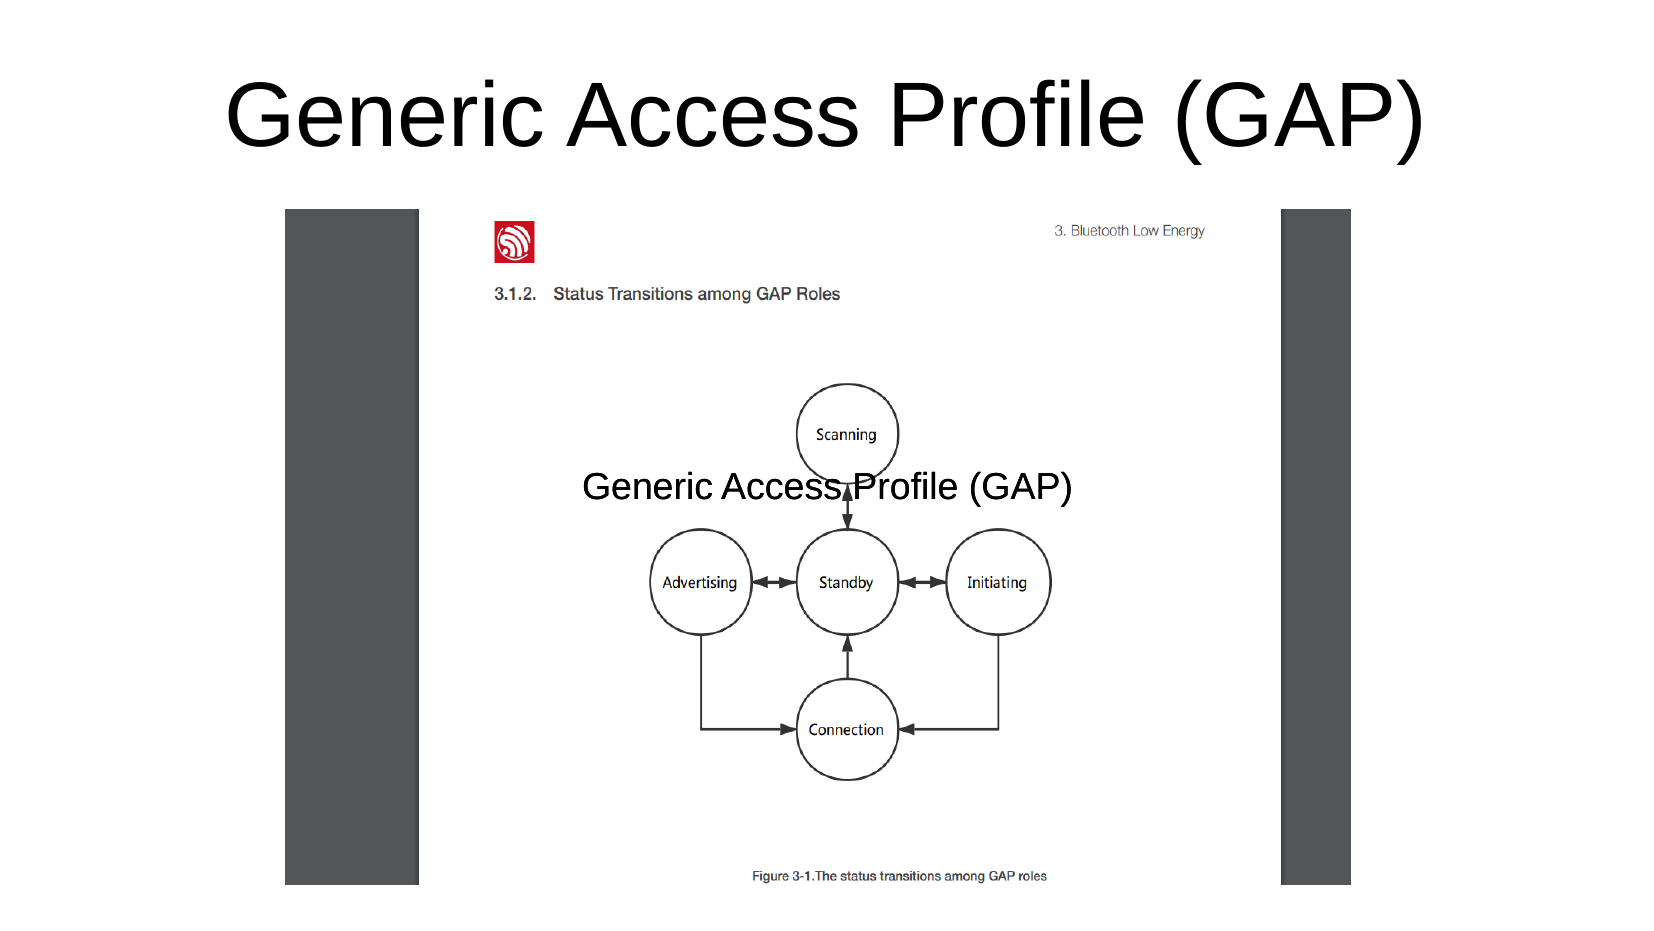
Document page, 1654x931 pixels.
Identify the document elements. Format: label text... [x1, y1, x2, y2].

title Generic Access Profile (GAP) [82, 37, 1571, 193]
text_box Generic Access Profile (GAP) [567, 458, 1089, 516]
picture [285, 209, 1351, 886]
